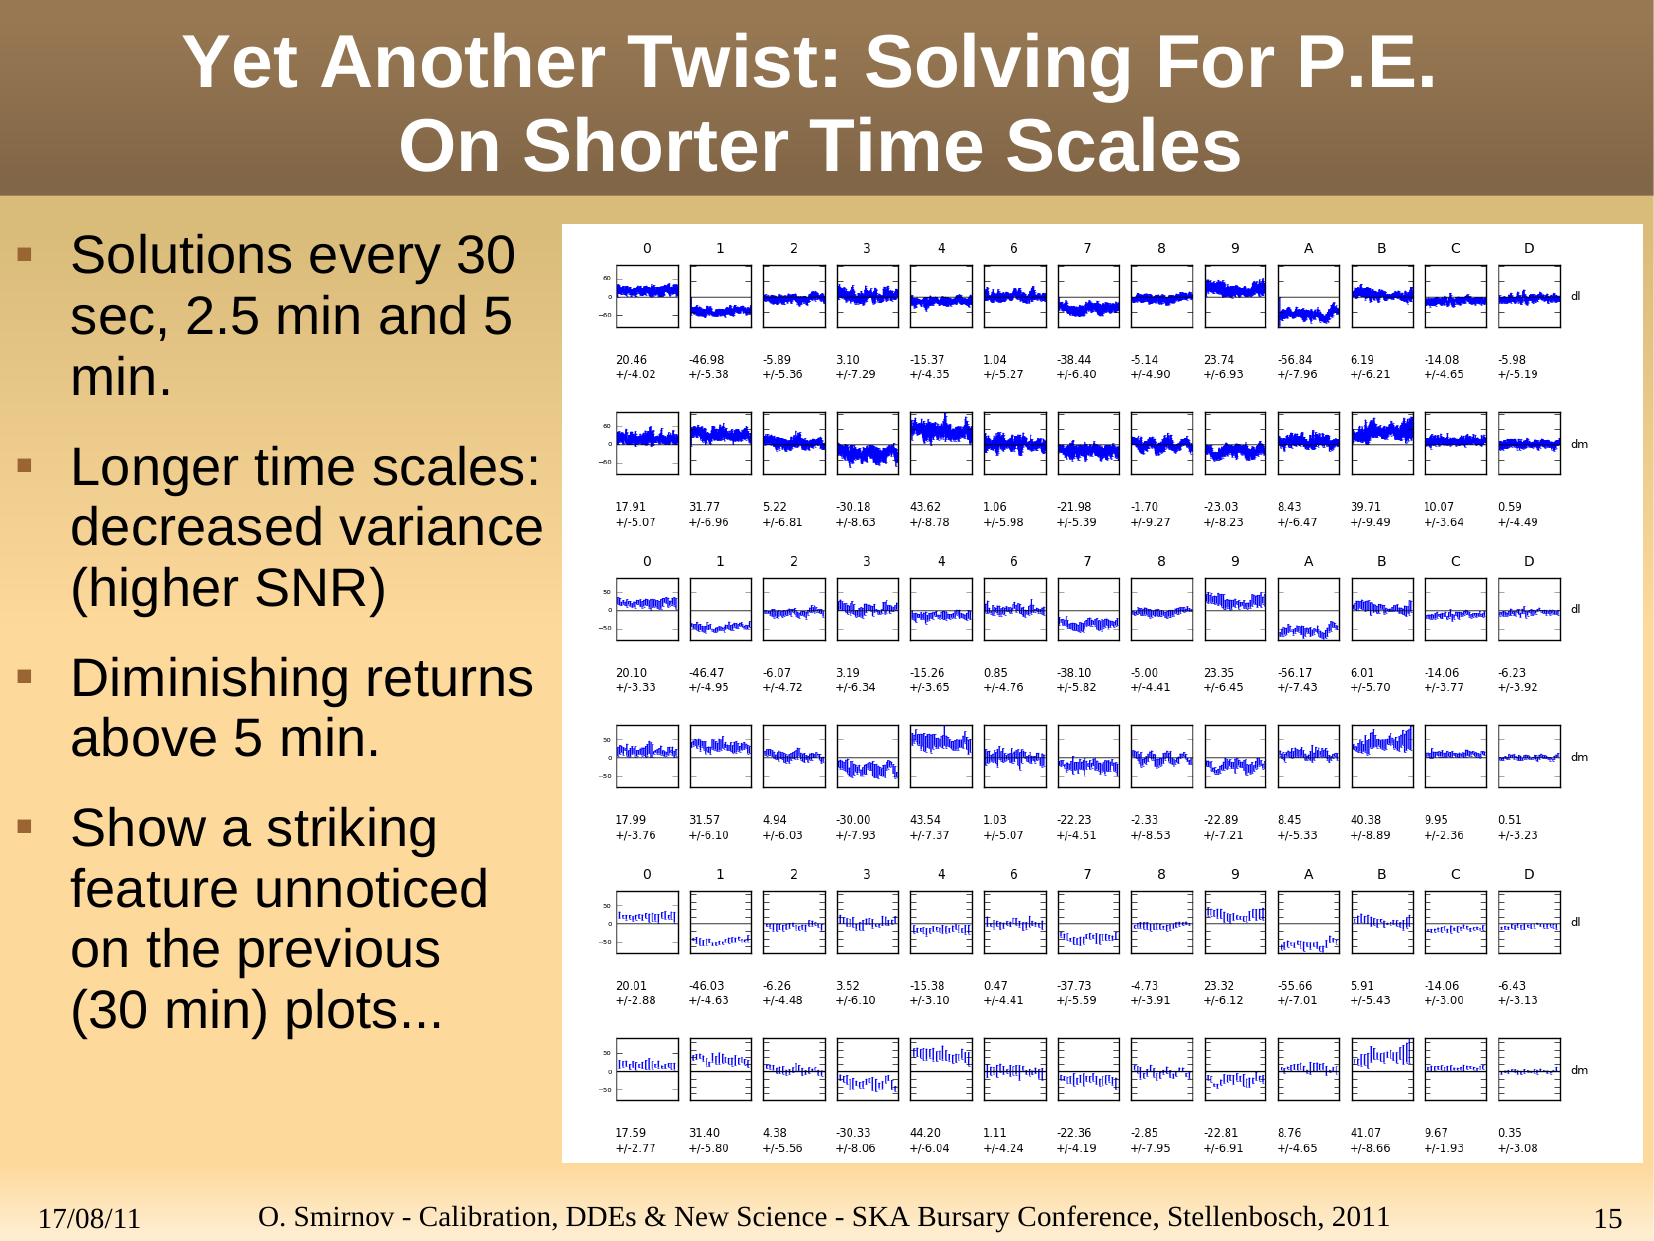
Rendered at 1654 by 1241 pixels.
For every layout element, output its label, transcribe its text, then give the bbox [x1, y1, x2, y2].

title Yet Another Twist: Solving For P.E. On Shorter Time Scales [76, 7, 1565, 200]
picture [0, 0, 1654, 1241]
list Solutions every 30 sec, 2.5 min and 5 min. Longer time scales: decreased variance (higher SNR) Diminishing returns above 5 min. Show a striking feature unnoticed on the previous (30 min) plots... [0, 225, 550, 1163]
